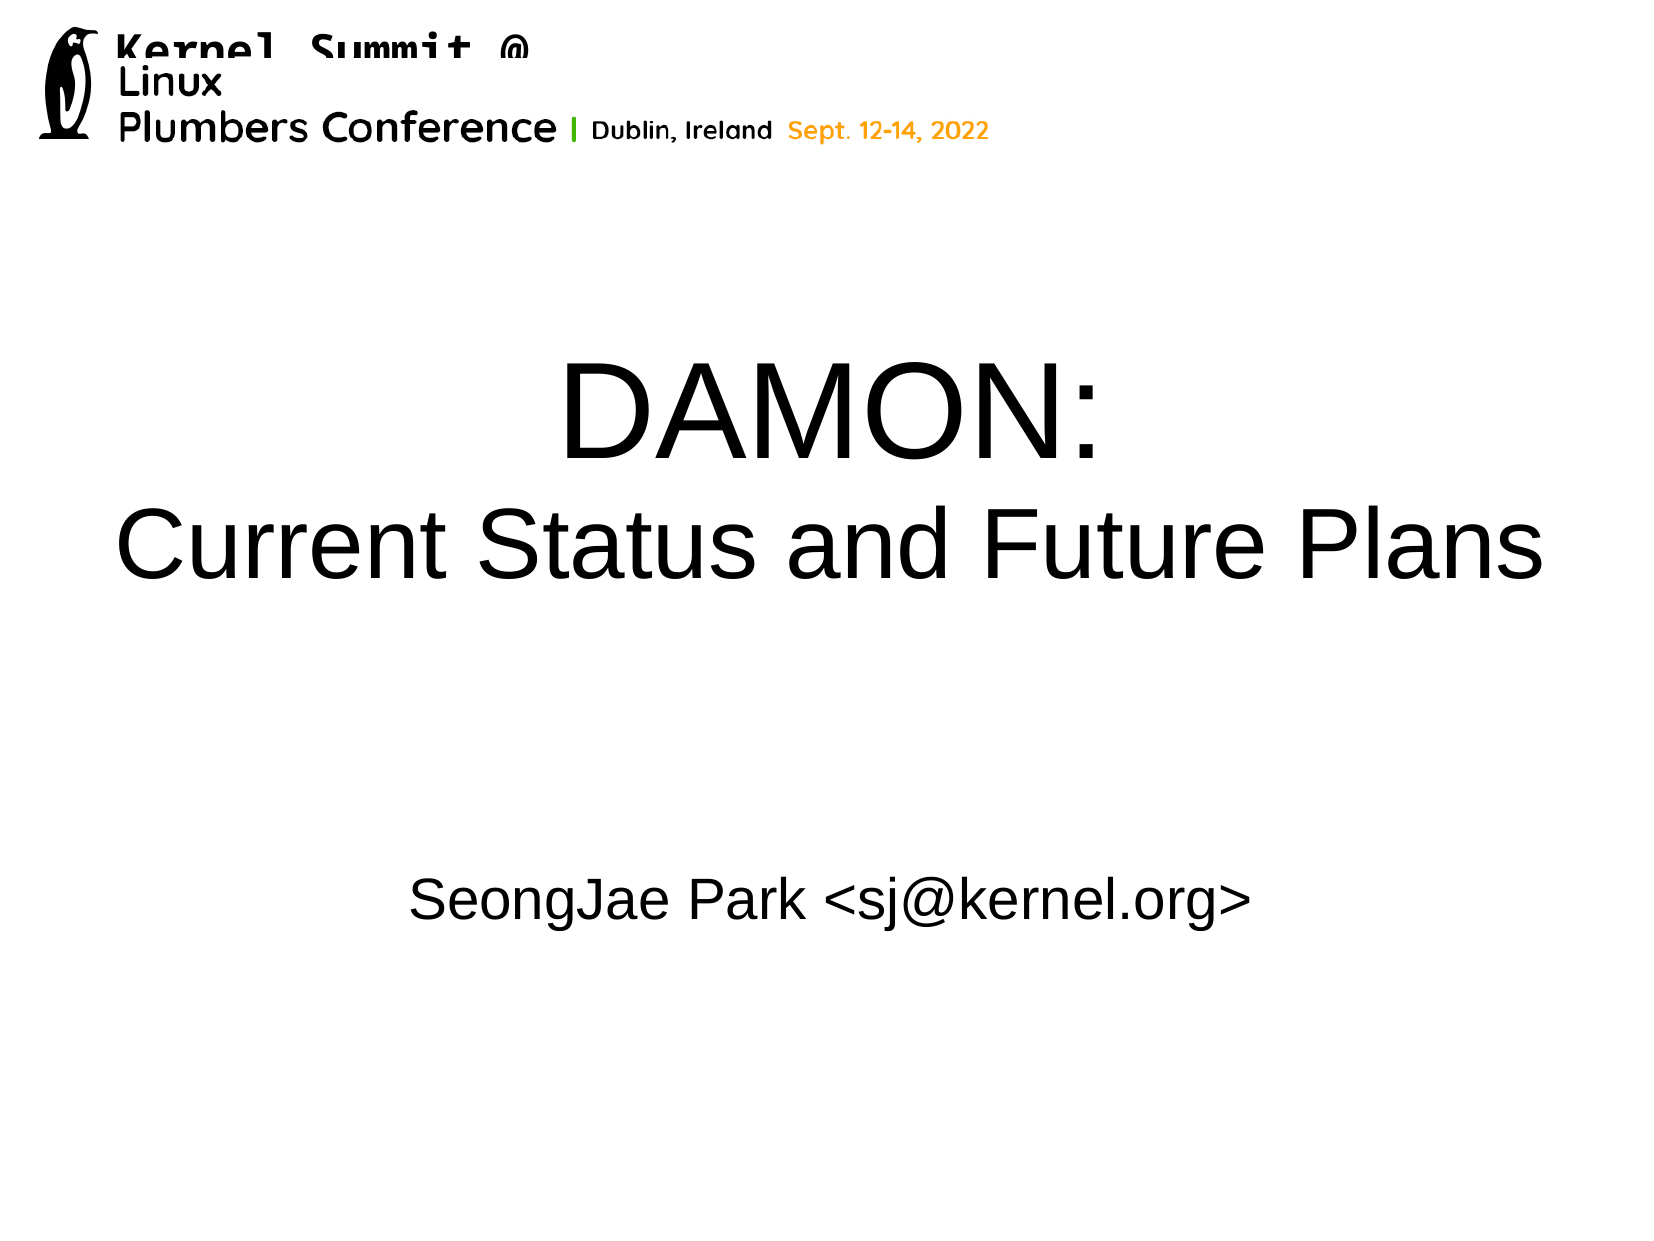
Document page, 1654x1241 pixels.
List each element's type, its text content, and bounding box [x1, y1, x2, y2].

picture [112, 58, 1013, 146]
subtitle DAMON: Current Status and Future Plans SeongJae Park <sj@kernel.org> [86, 82, 1576, 961]
text_box Kernel Summit @ [100, 11, 671, 72]
picture [27, 18, 103, 151]
